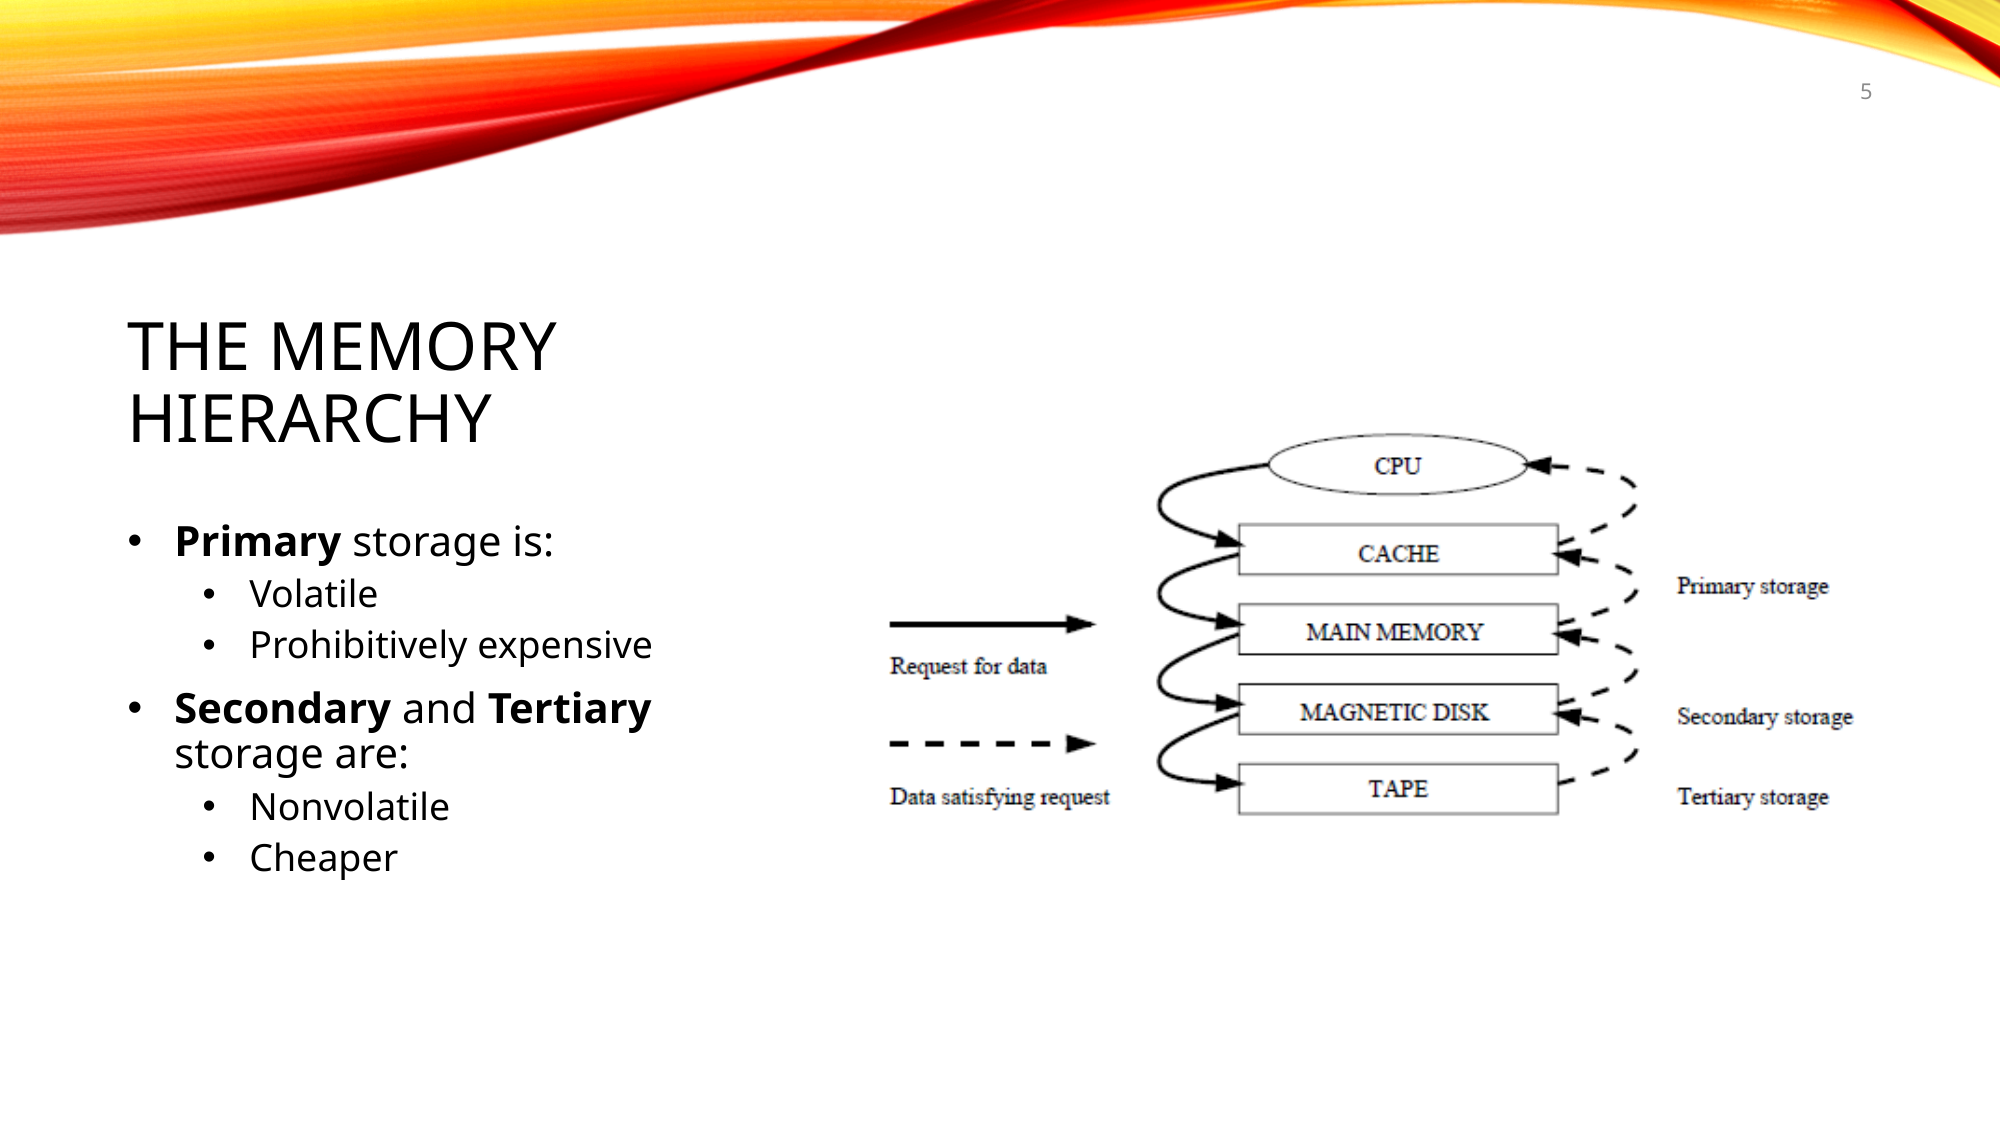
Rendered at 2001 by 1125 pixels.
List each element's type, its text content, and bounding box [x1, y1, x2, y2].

picture [0, 0, 2000, 237]
list Primary storage is: Volatile Prohibitively expensive Secondary and Tertiary storage are: Nonvolatile Cheaper [112, 512, 788, 1021]
slide_number <number> [1437, 62, 1888, 123]
title THE MEMORY HIERARCHY [112, 271, 788, 464]
picture [866, 402, 1884, 860]
